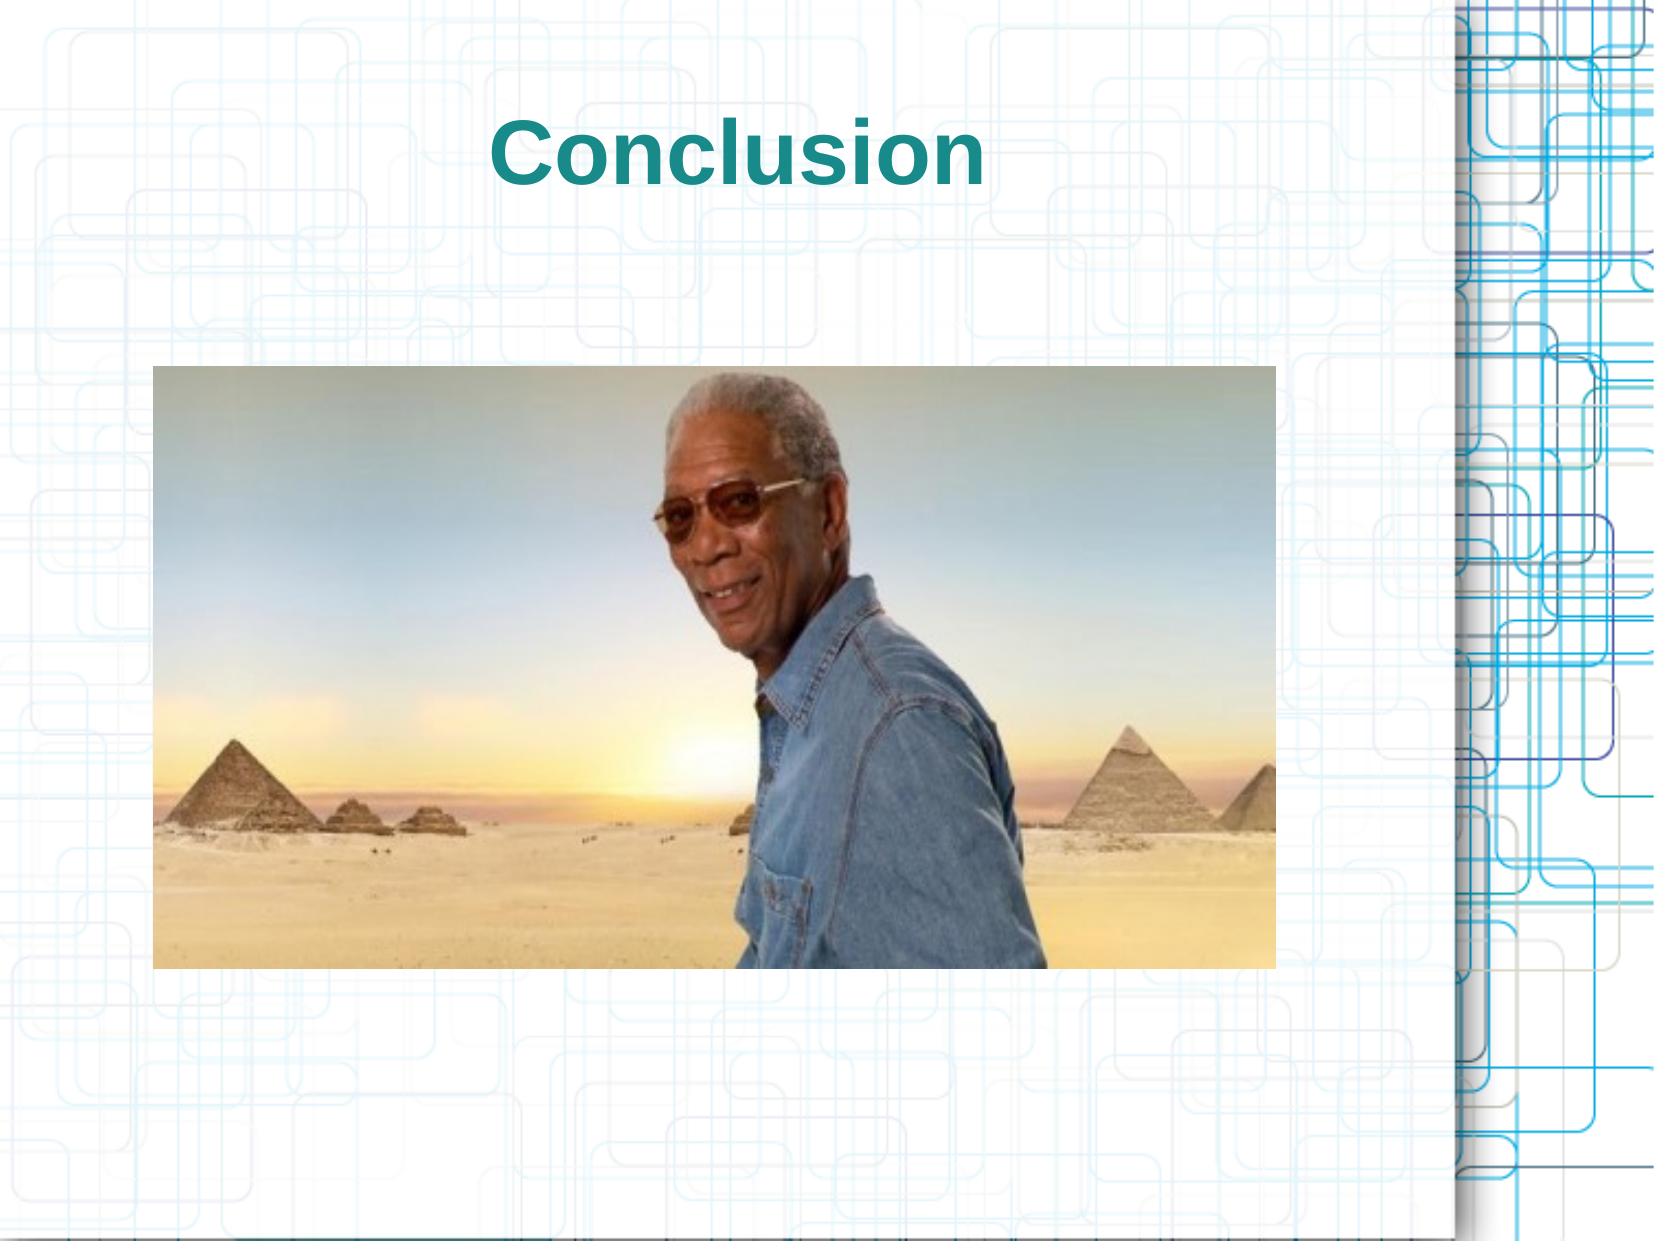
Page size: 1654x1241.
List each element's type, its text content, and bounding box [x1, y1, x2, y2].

picture [0, 0, 1654, 1241]
title Conclusion [59, 49, 1418, 257]
